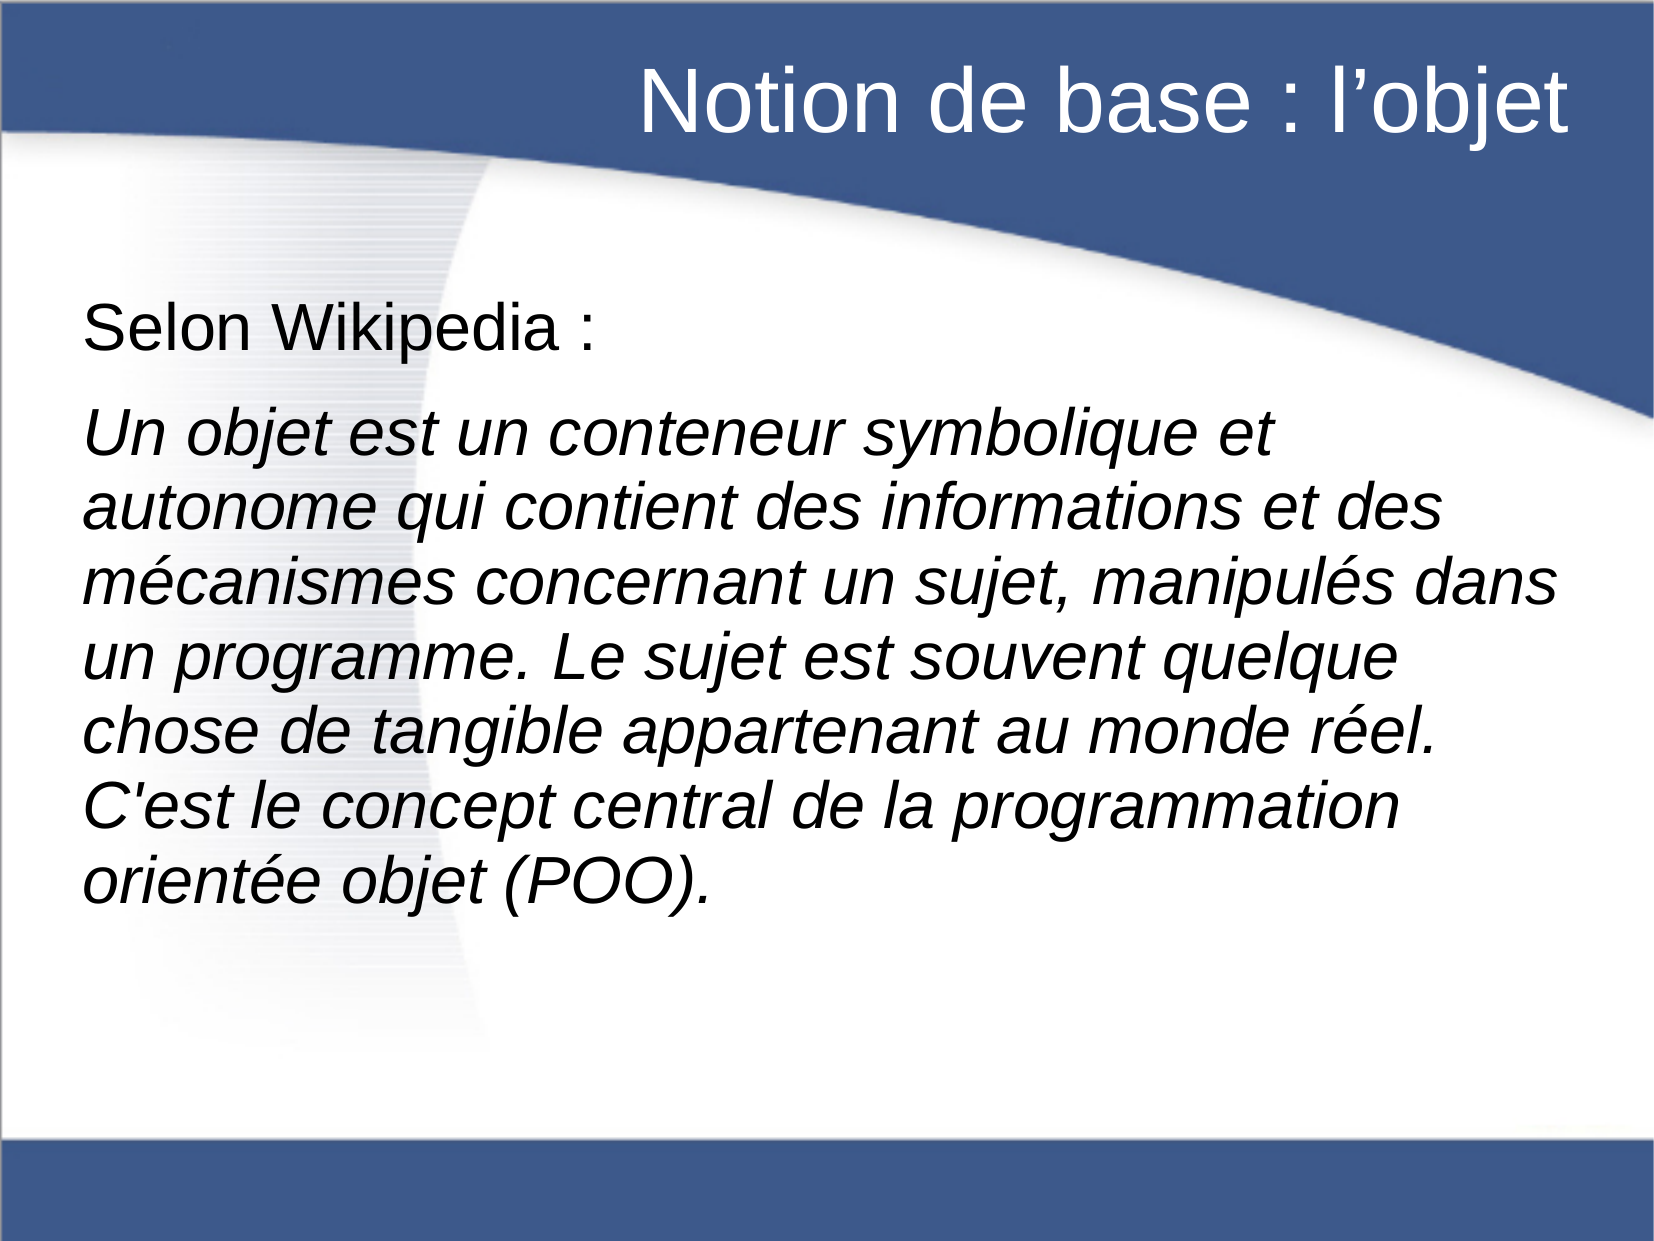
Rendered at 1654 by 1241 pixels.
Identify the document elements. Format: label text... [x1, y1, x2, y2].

list Selon Wikipedia : Un objet est un conteneur symbolique et autonome qui contient des informations et des mécanismes concernant un sujet, manipulés dans un programme. Le sujet est souvent quelque chose de tangible appartenant au monde réel. C'est le concept central de la programmation orientée objet (POO). [82, 290, 1571, 1087]
picture [0, 0, 1654, 1241]
title Notion de base : l’objet [82, 49, 1571, 257]
